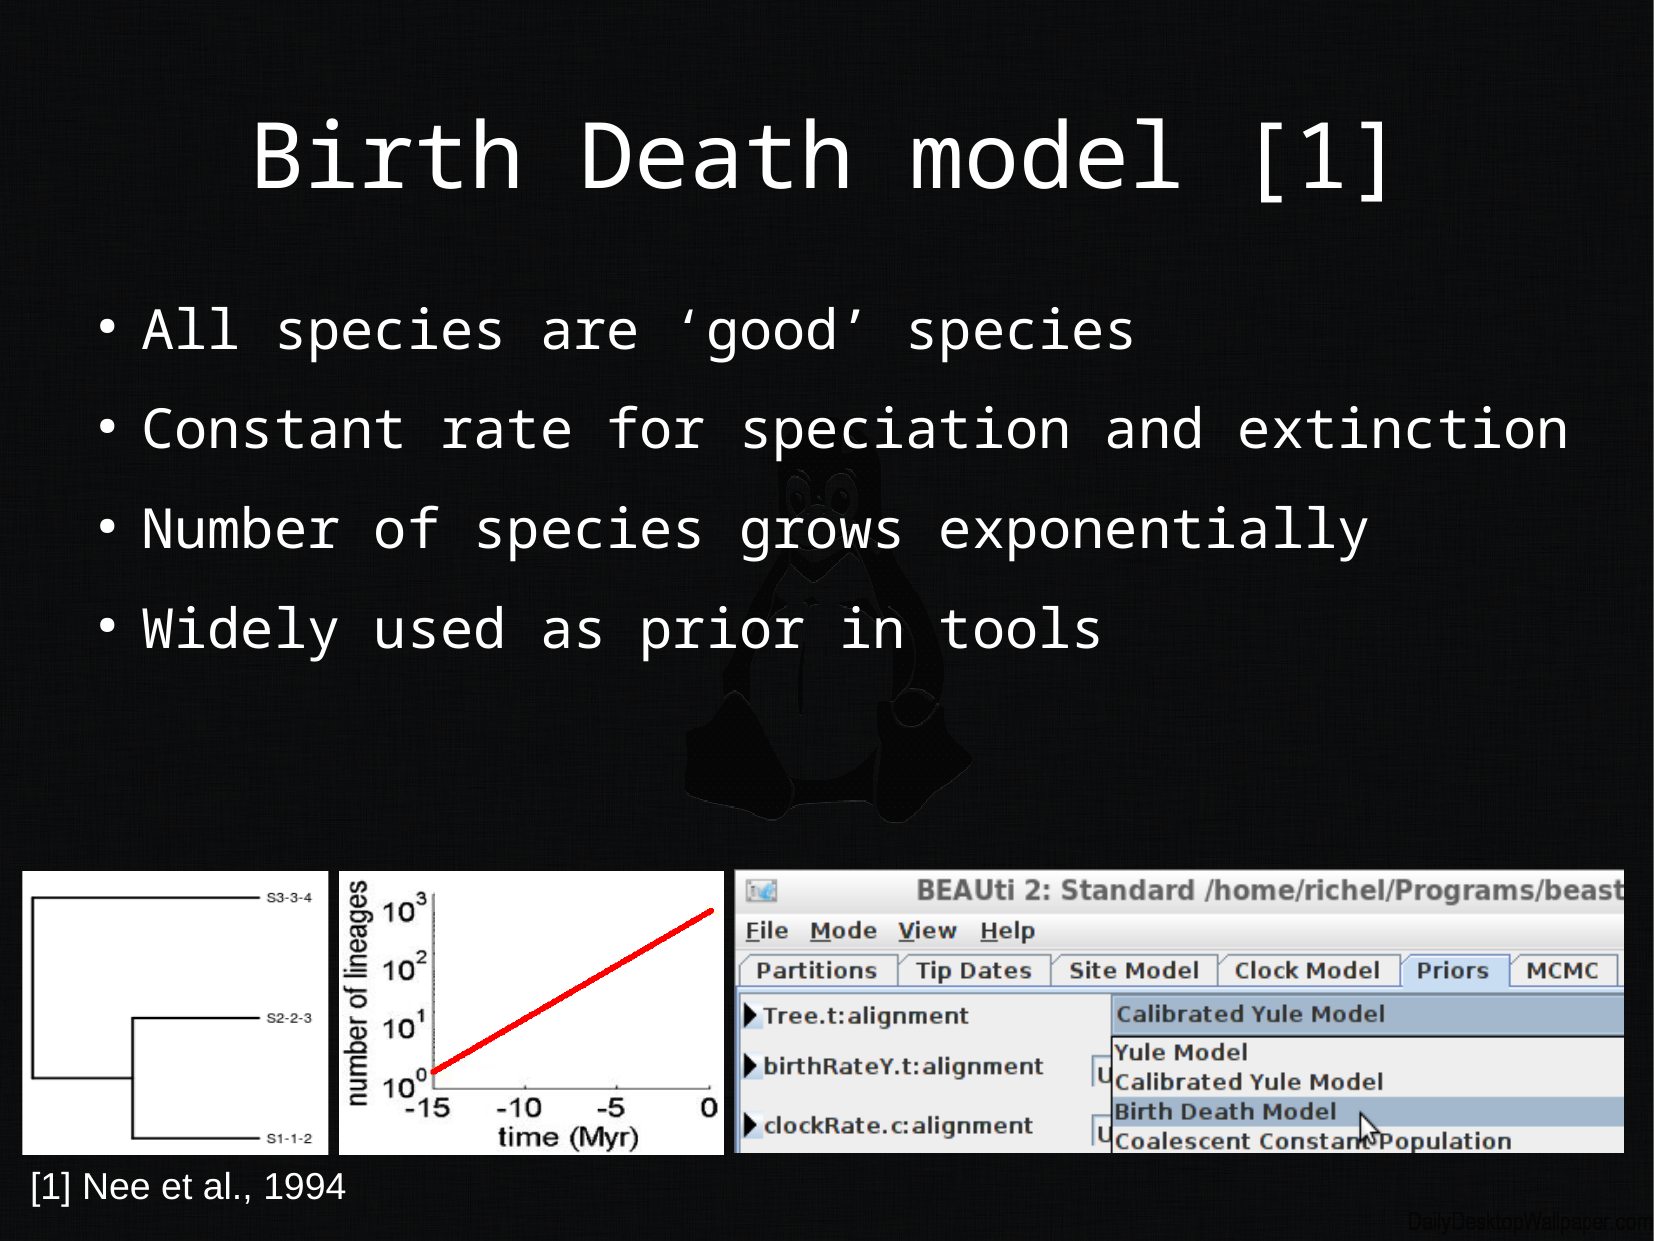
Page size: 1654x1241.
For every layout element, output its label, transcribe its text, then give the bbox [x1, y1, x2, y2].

picture [0, 0, 1654, 1241]
list All species are ‘good’ species Constant rate for speciation and extinction Number of species grows exponentially Widely used as prior in tools [82, 290, 1621, 721]
title Birth Death model [1] [82, 49, 1571, 257]
text_box [1] Nee et al., 1994 [15, 1158, 603, 1216]
